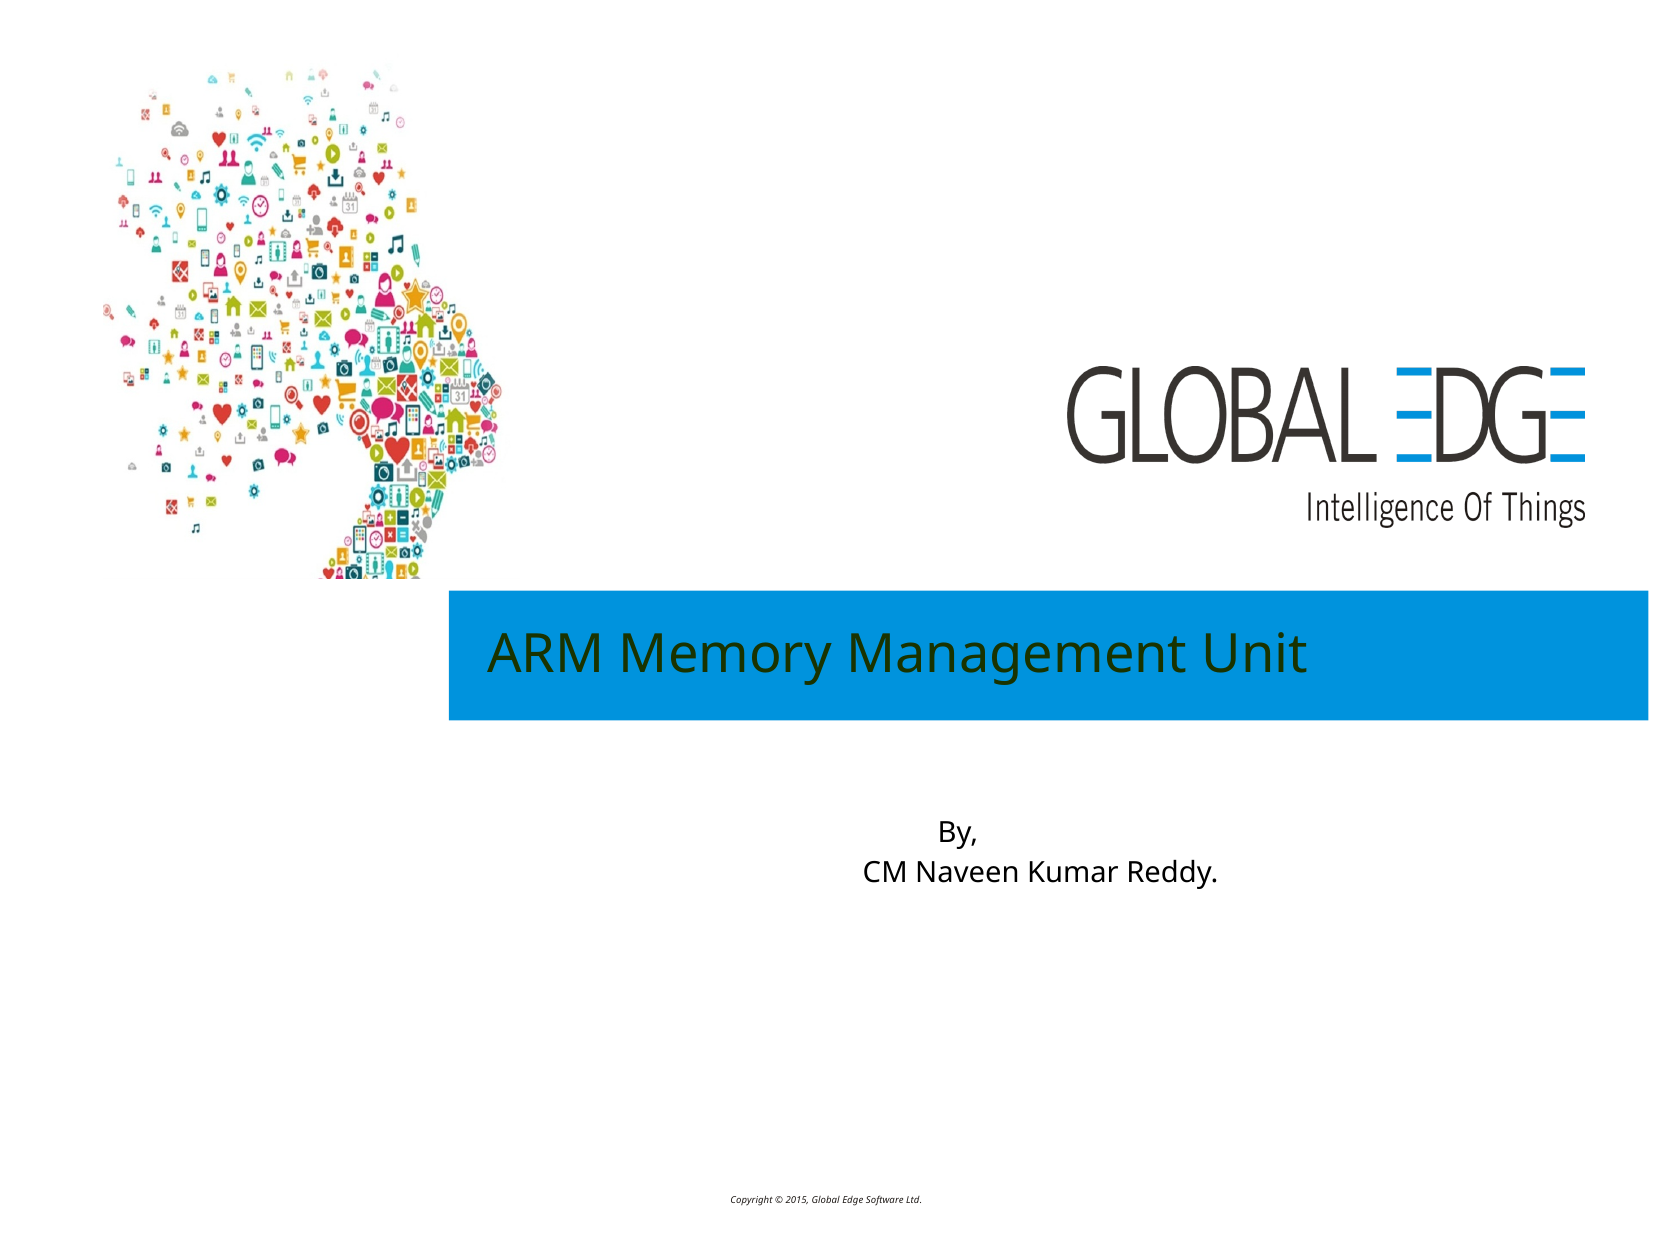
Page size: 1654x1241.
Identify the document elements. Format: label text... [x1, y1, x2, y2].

text_box By, CM Naveen Kumar Reddy. [720, 764, 1567, 910]
picture [1067, 366, 1585, 528]
title [448, 590, 1649, 721]
text_box ARM Memory Management Unit [472, 606, 1637, 686]
picture [103, 0, 520, 579]
